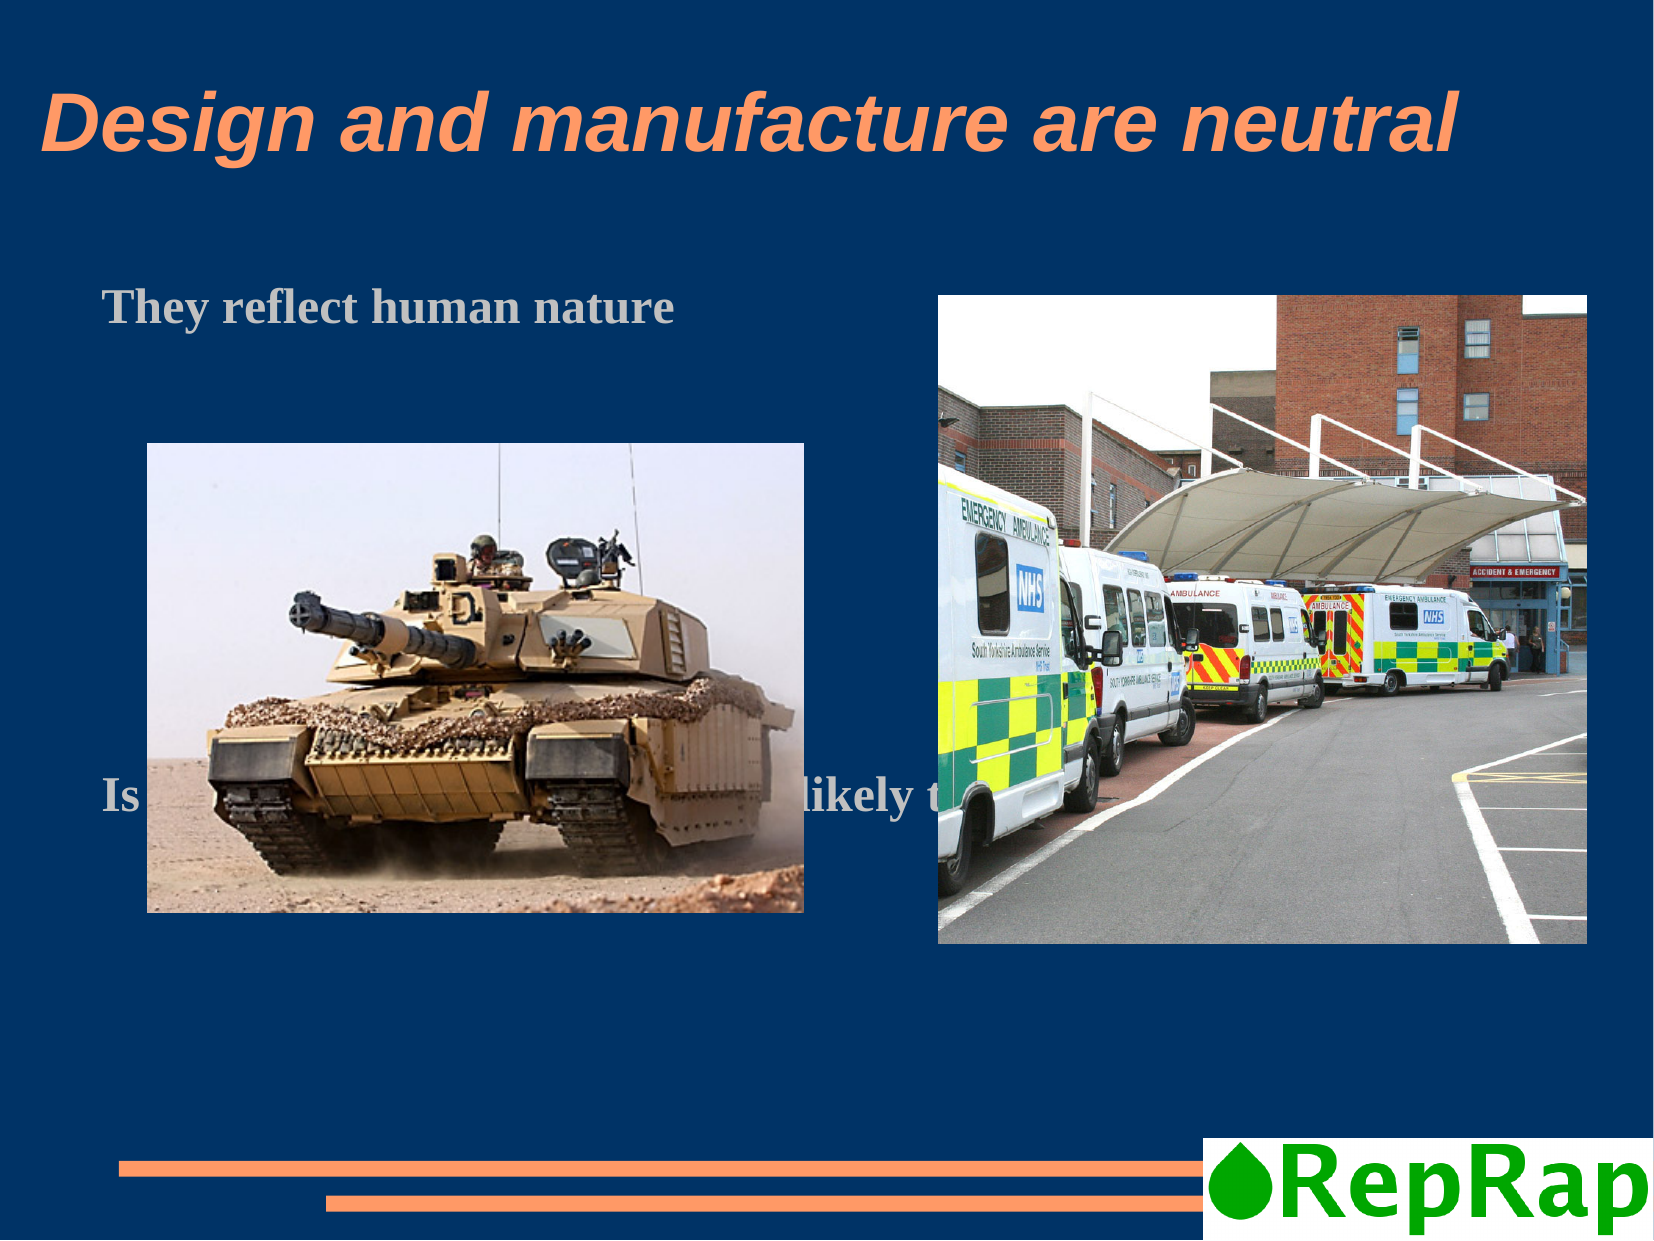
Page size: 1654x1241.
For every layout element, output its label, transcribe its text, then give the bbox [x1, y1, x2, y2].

text_box They reflect human nature Is open design and manufacture likely to be better? [51, 224, 1614, 1077]
picture [1203, 1138, 1654, 1241]
title Design and manufacture are neutral [40, 19, 1534, 227]
picture [147, 443, 804, 913]
picture [938, 295, 1587, 944]
